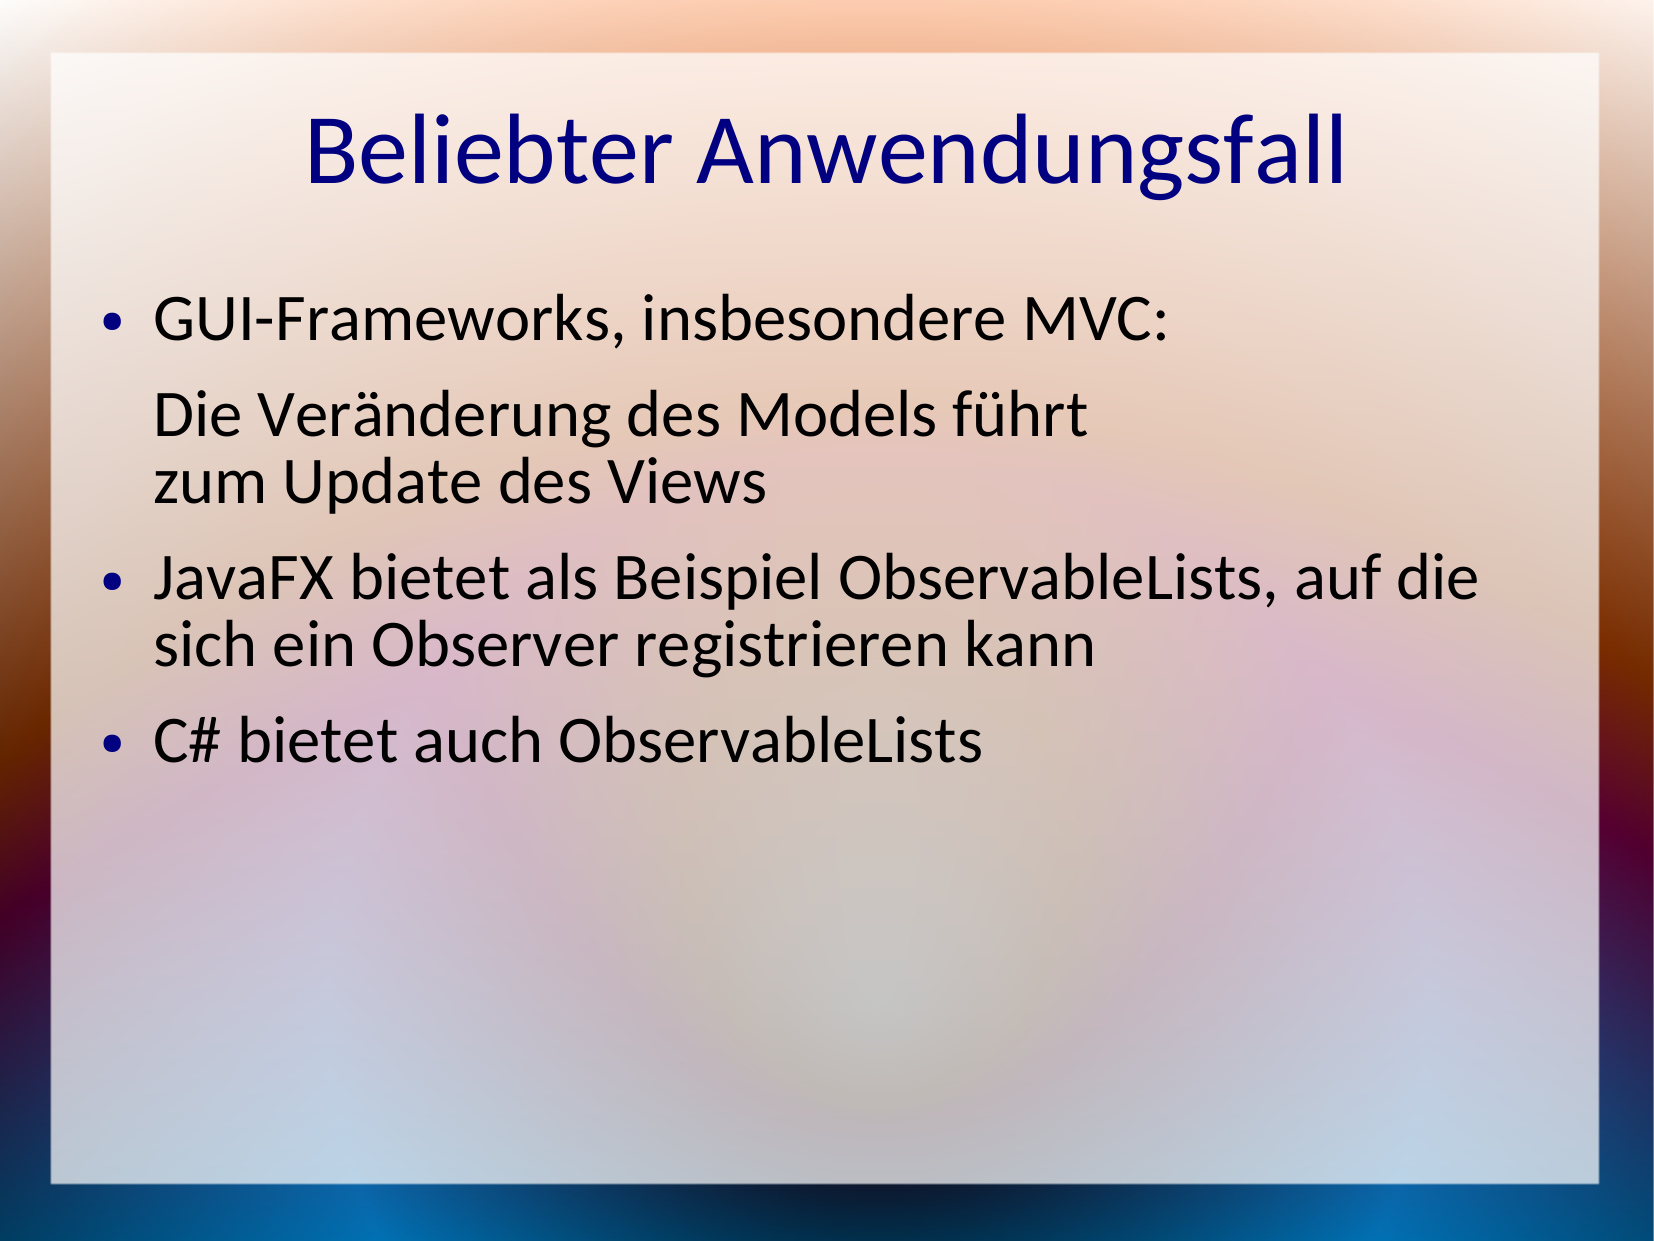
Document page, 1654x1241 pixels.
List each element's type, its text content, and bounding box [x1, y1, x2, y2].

title Beliebter Anwendungsfall [82, 55, 1571, 263]
picture [0, 0, 1654, 1241]
list GUI-Frameworks, insbesondere MVC: Die Veränderung des Models führt zum Update des Views JavaFX bietet als Beispiel ObservableLists, auf die sich ein Observer registrieren kann C# bietet auch ObservableLists [82, 290, 1571, 1034]
